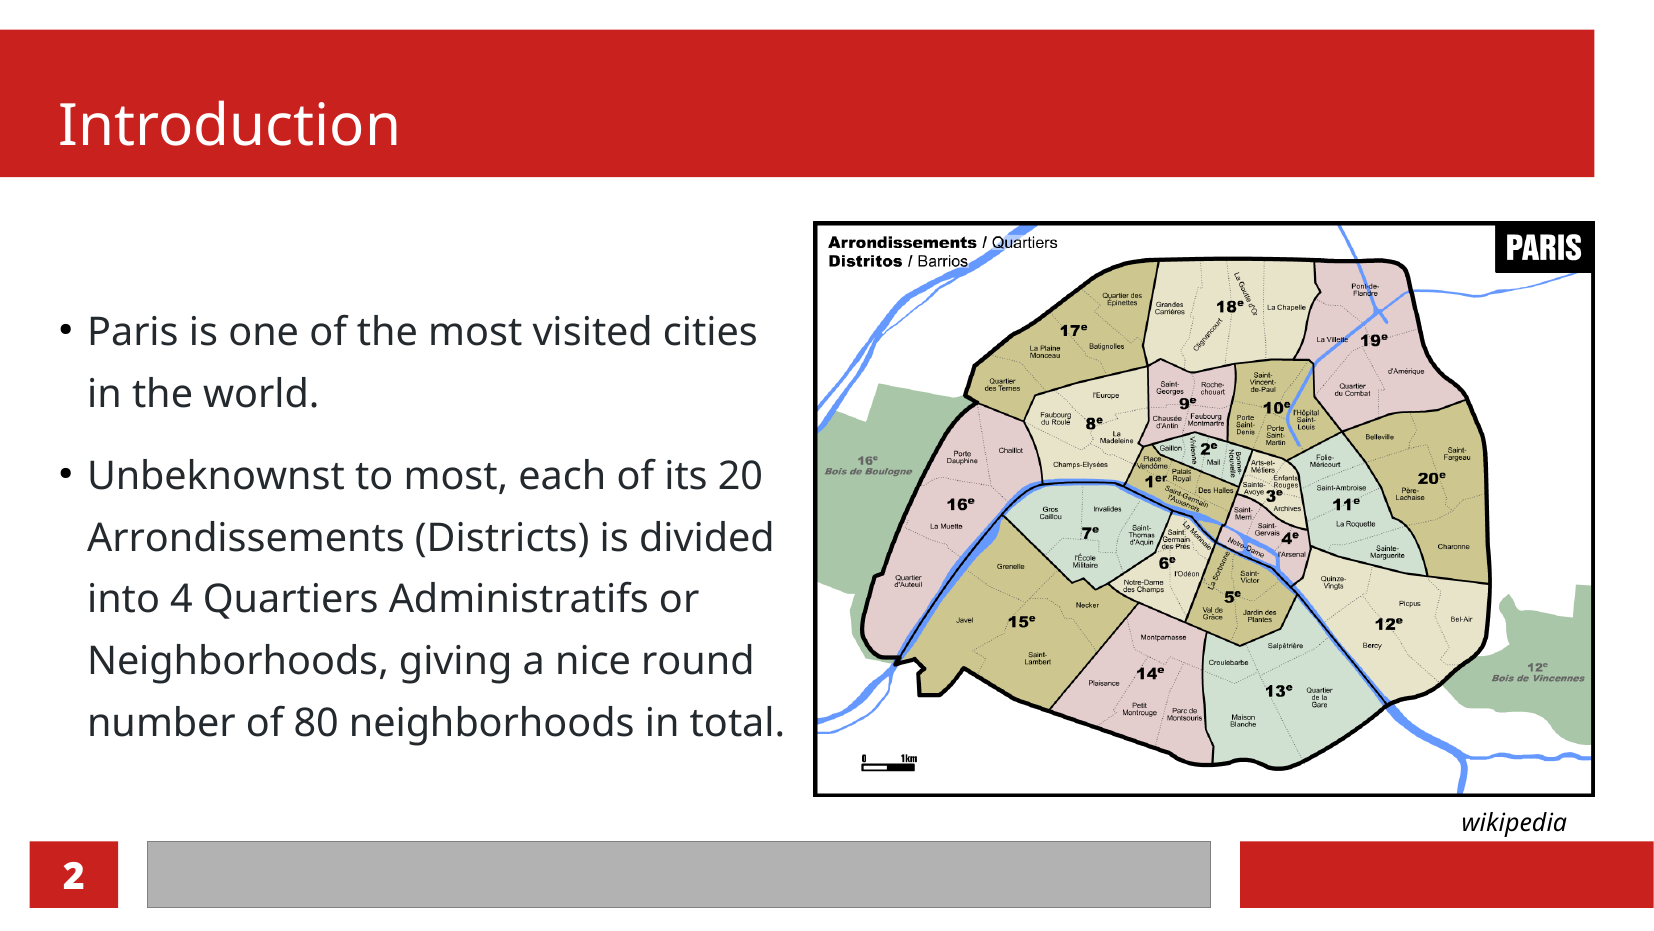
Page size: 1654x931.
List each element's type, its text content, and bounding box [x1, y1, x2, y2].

list Paris is one of the most visited cities in the world. Unbeknownst to most, each of its 20 Arrondissements (Districts) is divided into 4 Quartiers Administratifs or Neighborhoods, giving a nice round number of 80 neighborhoods in total. [59, 295, 798, 798]
picture [813, 221, 1595, 797]
text_box wikipedia [1446, 797, 1595, 875]
title Introduction [59, 44, 1595, 163]
